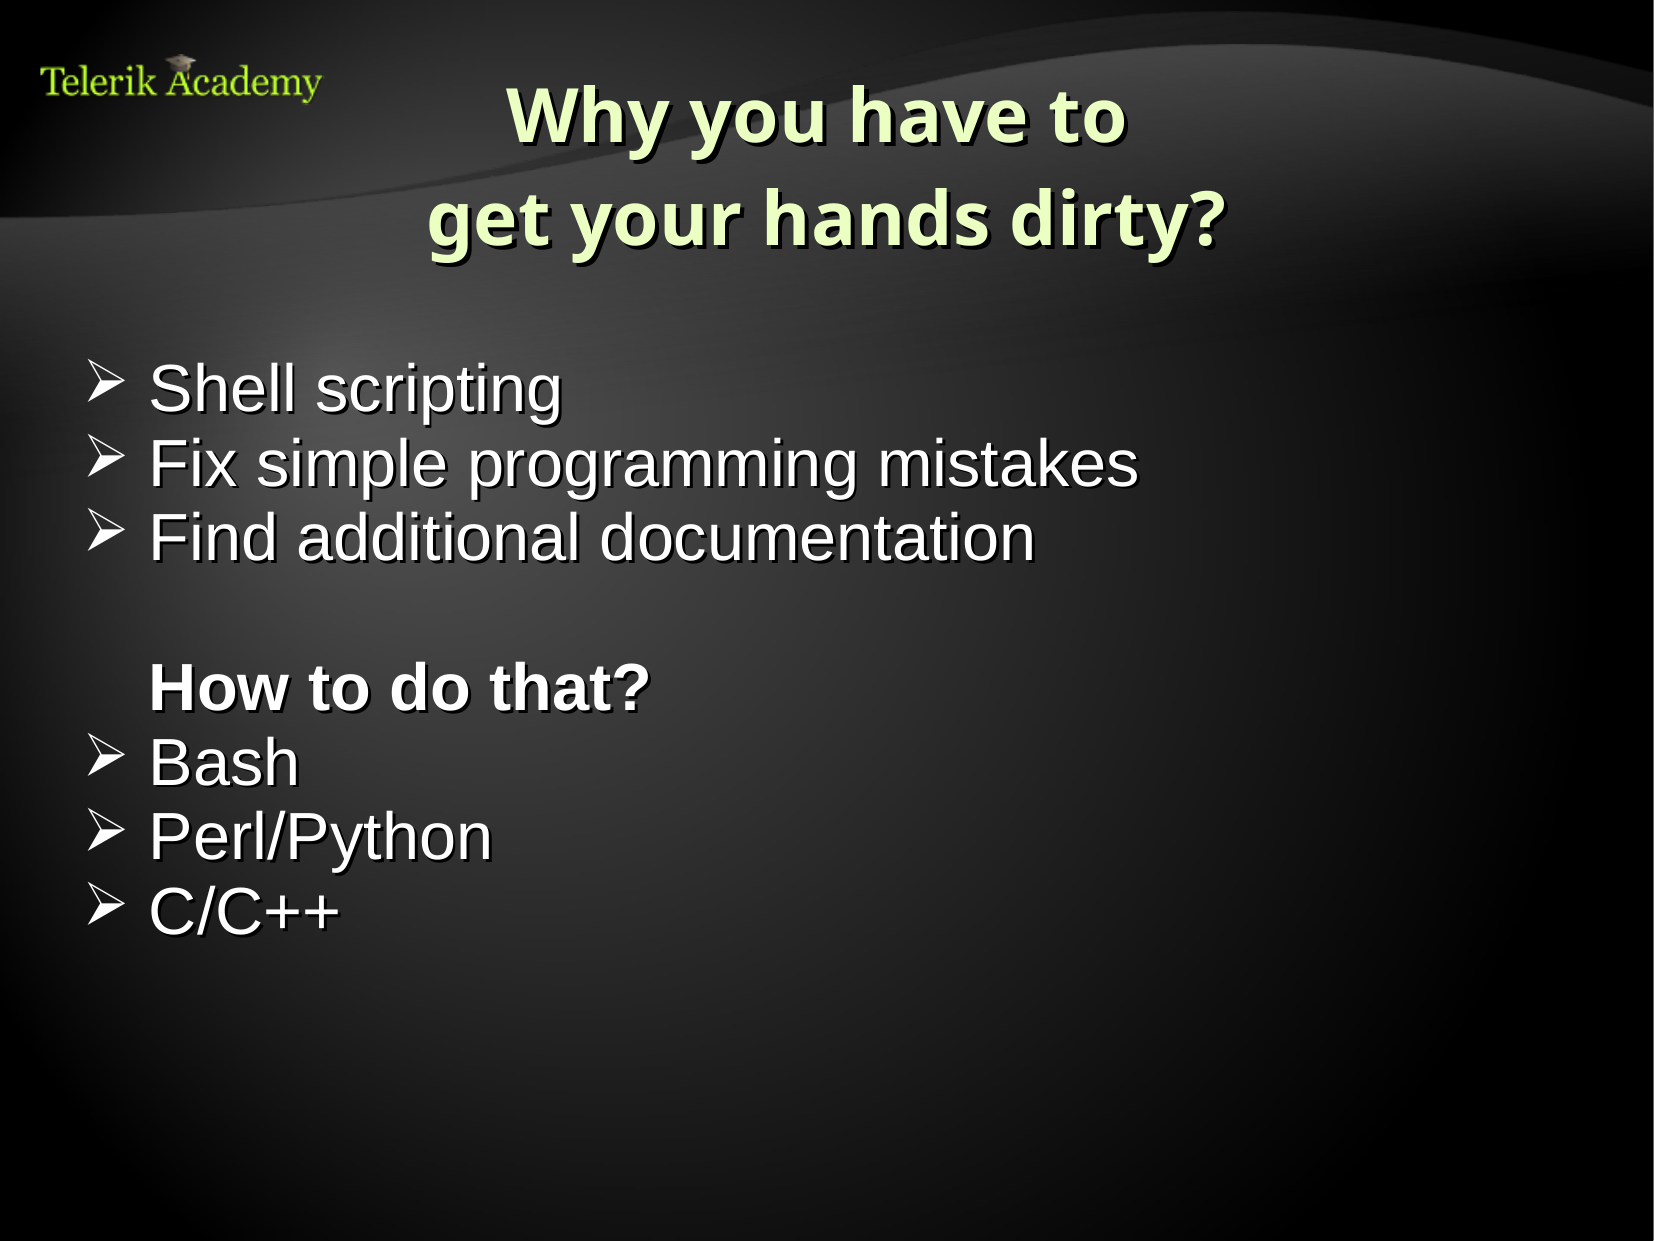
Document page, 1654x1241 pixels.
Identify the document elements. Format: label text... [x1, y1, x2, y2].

subtitle Shell scripting Fix simple programming mistakes Find additional documentation How to do that? Bash Perl/Python C/C++ [82, 290, 1538, 1010]
title Why you have to get your hands dirty? [82, 61, 1571, 269]
picture [0, 0, 1654, 1241]
